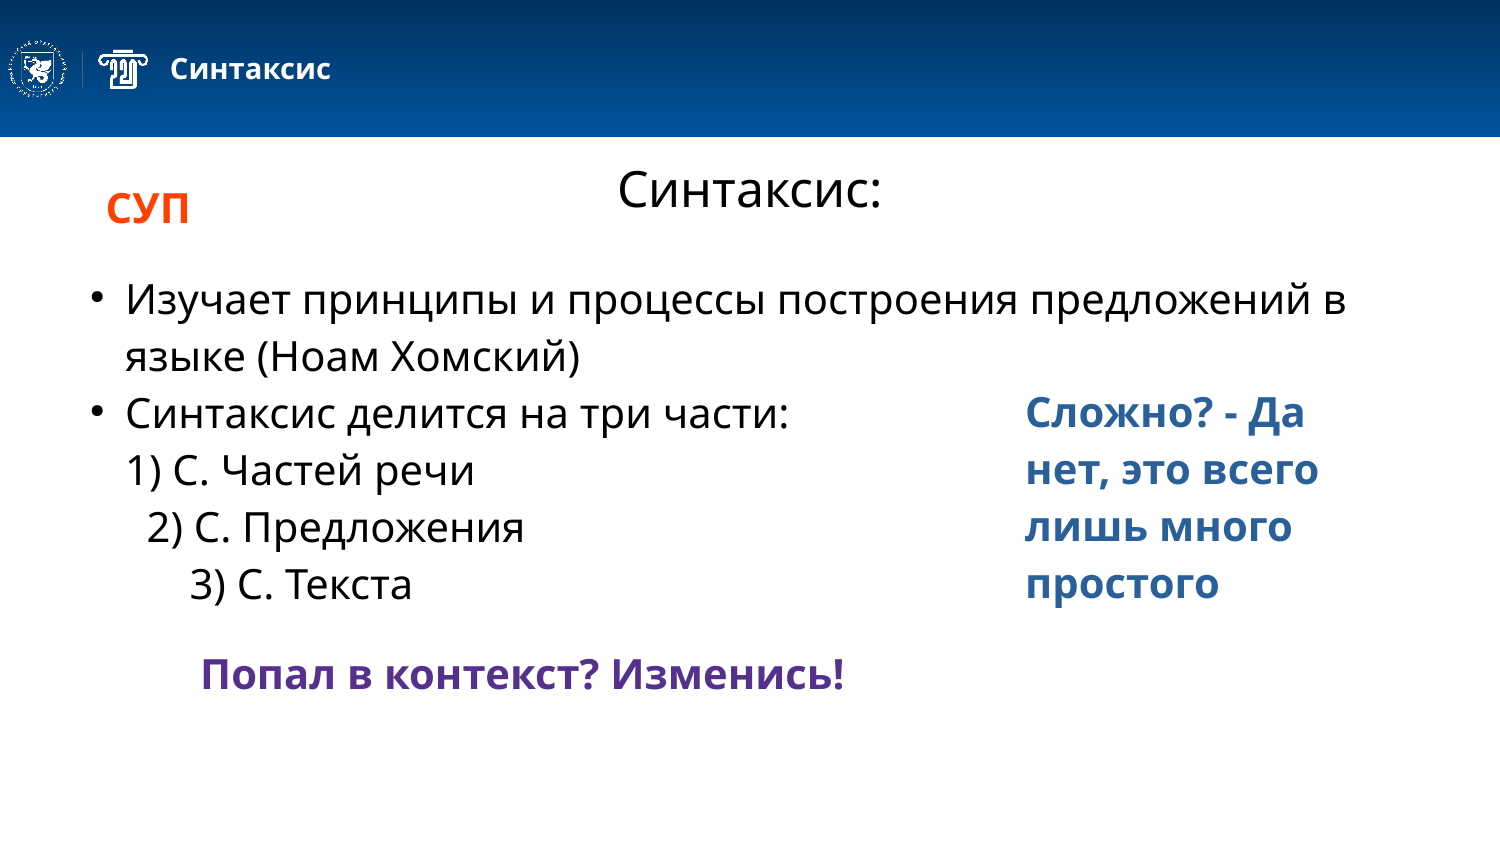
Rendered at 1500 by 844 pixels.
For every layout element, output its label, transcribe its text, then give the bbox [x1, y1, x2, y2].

text_box Синтаксис: [0, 150, 1500, 345]
text_box СУП [55, 171, 301, 301]
text_box Изучает принципы и процессы построения предложений в языке (Ноам Хомский) Синтаксис делится на три части: 1) С. Частей речи 2) С. Предложения 3) С. Текста [75, 262, 1426, 807]
picture [8, 40, 148, 98]
text_box Синтаксис [147, 7, 1353, 93]
text_box Сложно? - Да нет, это всего лишь много простого [975, 375, 1408, 675]
text_box [0, 0, 1500, 137]
text_box Попал в контекст? Изменись! [150, 637, 938, 844]
